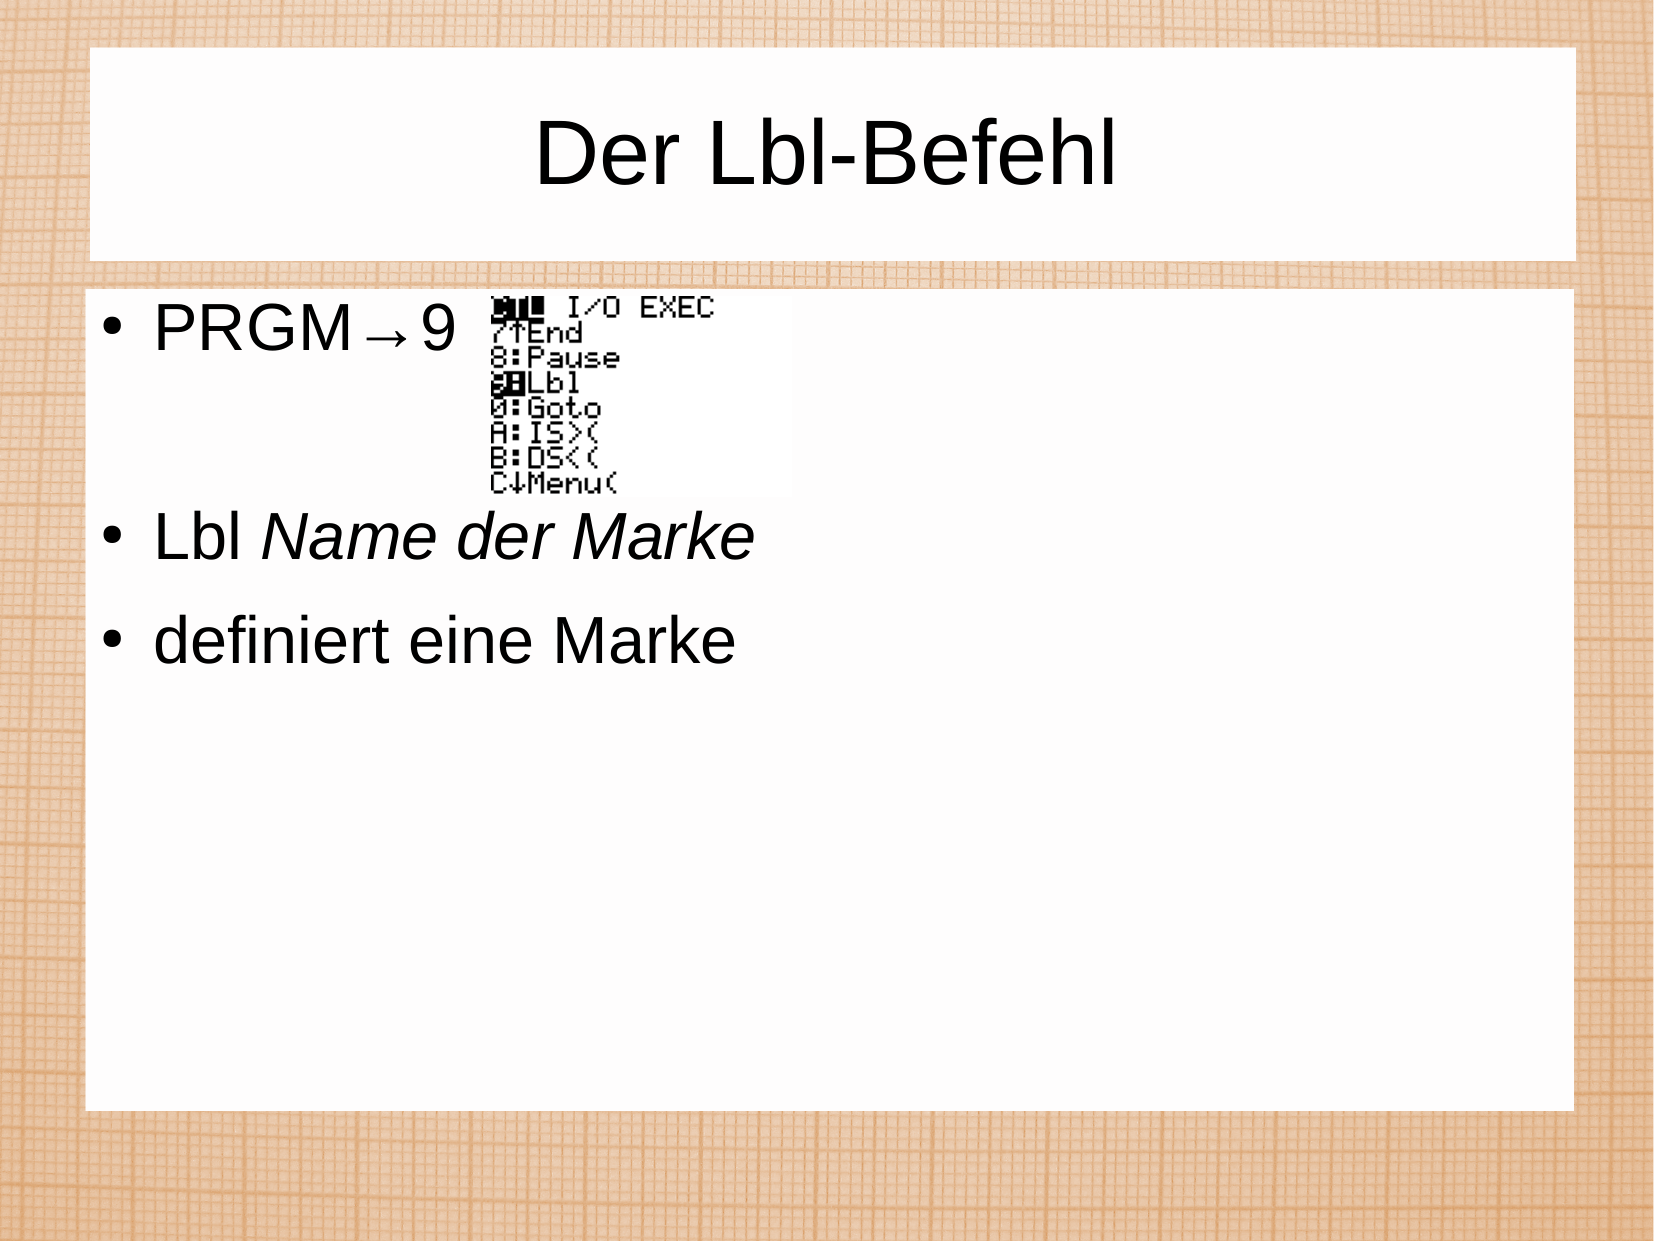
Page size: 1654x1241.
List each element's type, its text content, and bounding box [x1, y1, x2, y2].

list PRGM→9 Lbl Name der Marke definiert eine Marke [82, 290, 1571, 1109]
title Der Lbl-Befehl [82, 49, 1571, 257]
picture [0, 0, 1654, 1241]
